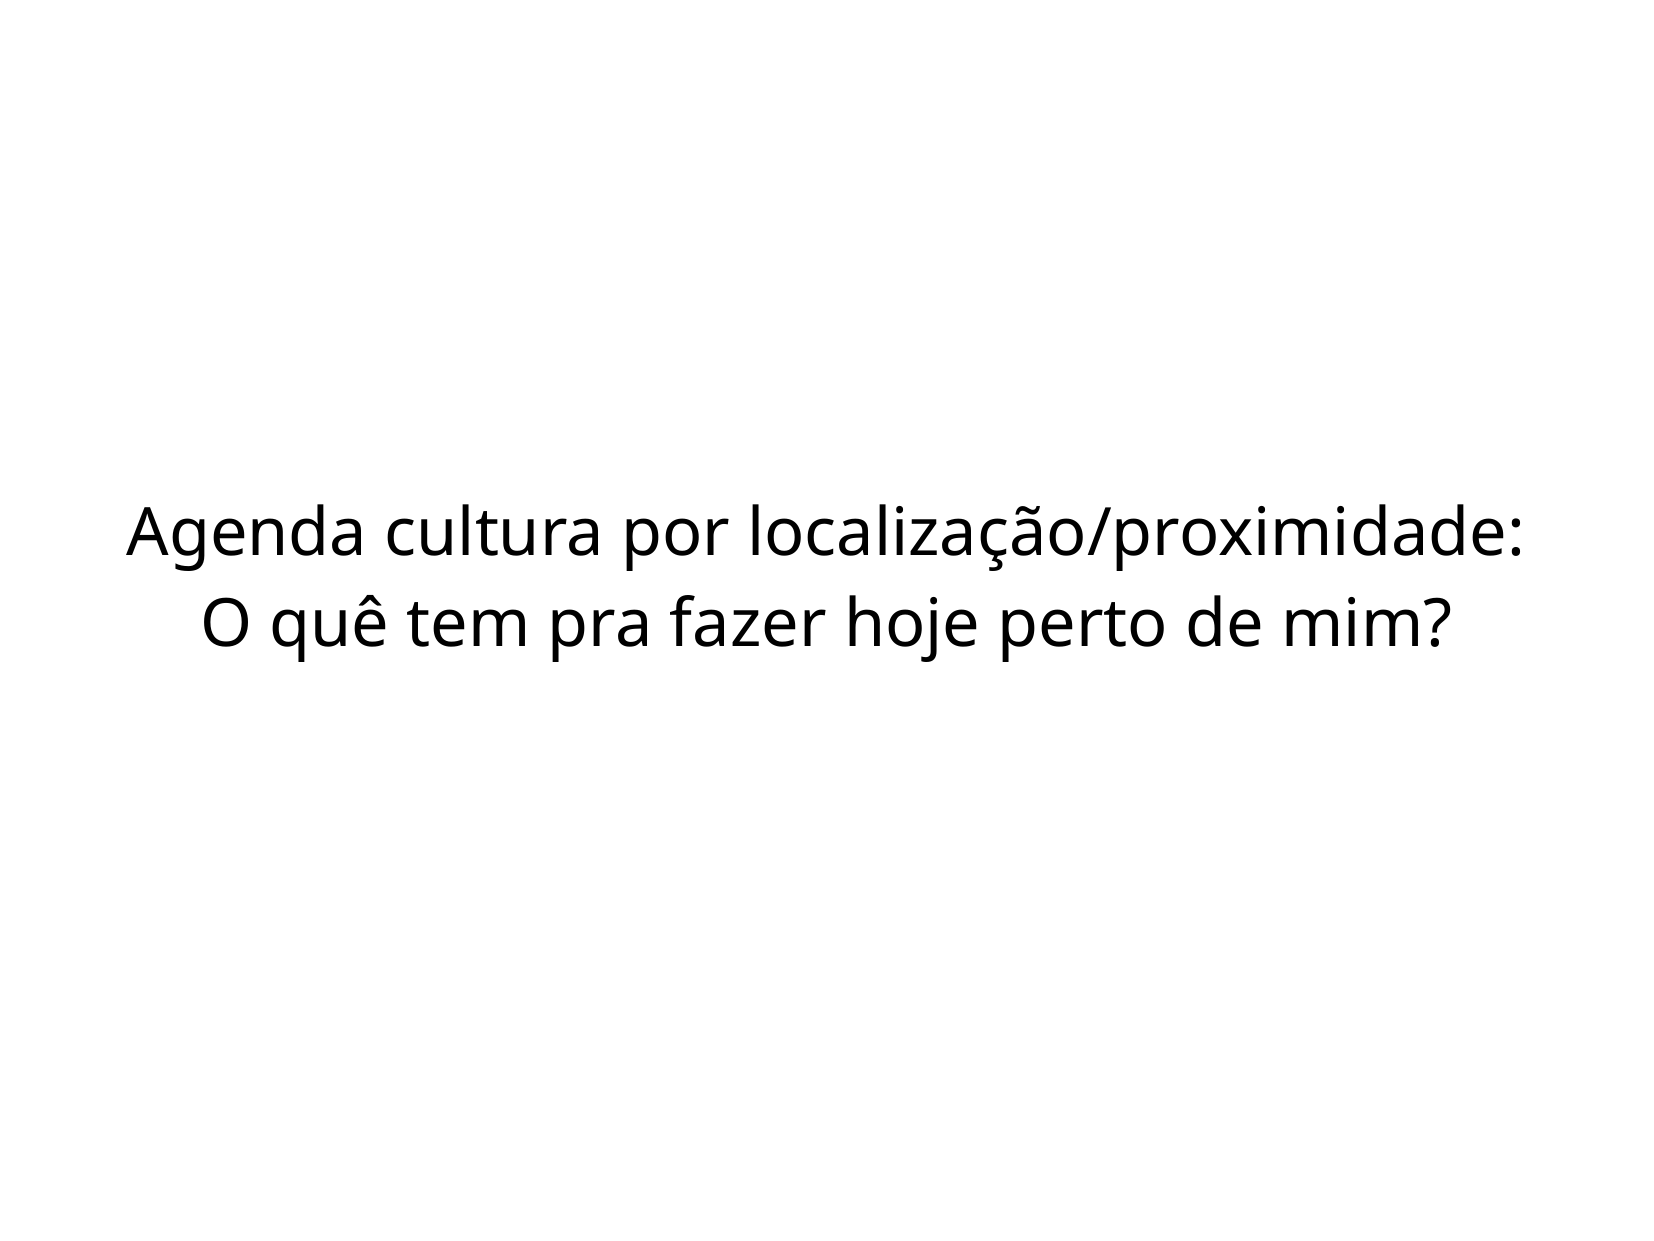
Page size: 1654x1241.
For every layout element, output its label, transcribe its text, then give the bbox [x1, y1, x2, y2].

subtitle Agenda cultura por localização/proximidade: O quê tem pra fazer hoje perto de mim? [82, 49, 1571, 1010]
